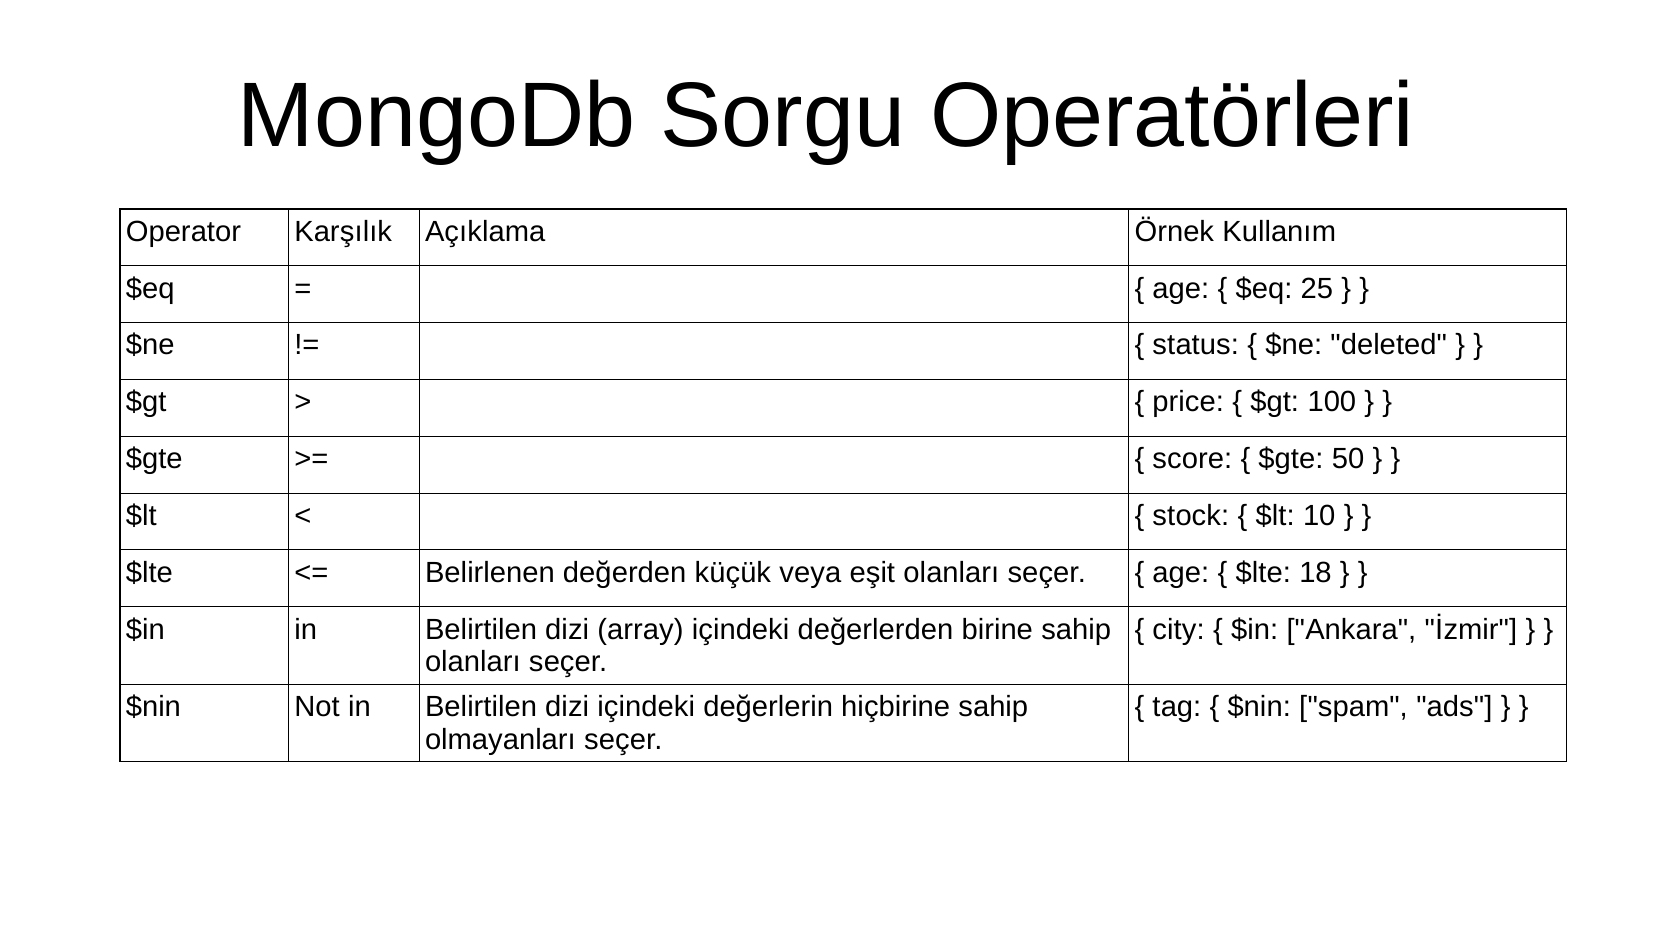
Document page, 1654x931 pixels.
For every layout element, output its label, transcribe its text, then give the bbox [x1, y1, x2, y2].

table_cell $ne [121, 323, 288, 379]
table_cell Belirtilen dizi içindeki değerlerin hiçbirine sahip olmayanları seçer. [420, 685, 1128, 761]
table_cell [420, 323, 1128, 379]
table_header Örnek Kullanım [1129, 210, 1566, 265]
table_cell $eq [121, 266, 288, 322]
table_cell { status: { $ne: "deleted" } } [1129, 323, 1566, 379]
table_header Operator [121, 210, 288, 265]
table_cell >= [289, 437, 419, 493]
table_cell { stock: { $lt: 10 } } [1129, 494, 1566, 549]
table_cell { tag: { $nin: ["spam", "ads"] } } [1129, 685, 1566, 761]
table_cell [420, 437, 1128, 493]
table_cell Belirlenen değerden küçük veya eşit olanları seçer. [420, 550, 1128, 606]
table_cell [420, 266, 1128, 322]
table_header Açıklama [420, 210, 1128, 265]
table_cell $nin [121, 685, 288, 761]
table_cell <= [289, 550, 419, 606]
table_cell != [289, 323, 419, 379]
table_cell $gt [121, 380, 288, 436]
table_cell { city: { $in: ["Ankara", "İzmir"] } } [1129, 607, 1566, 684]
table_cell { age: { $lte: 18 } } [1129, 550, 1566, 606]
table_cell [420, 380, 1128, 436]
table_cell Belirtilen dizi (array) içindeki değerlerden birine sahip olanları seçer. [420, 607, 1128, 684]
table_cell > [289, 380, 419, 436]
table_cell { score: { $gte: 50 } } [1129, 437, 1566, 493]
table_cell { price: { $gt: 100 } } [1129, 380, 1566, 436]
title MongoDb Sorgu Operatörleri [82, 37, 1571, 193]
table_cell $lte [121, 550, 288, 606]
table_cell $gte [121, 437, 288, 493]
table_cell $in [121, 607, 288, 684]
table_cell [420, 494, 1128, 549]
table_header Karşılık [289, 210, 419, 265]
table_cell $lt [121, 494, 288, 549]
table_cell < [289, 494, 419, 549]
table_cell = [289, 266, 419, 322]
table_cell Not in [289, 685, 419, 761]
table_cell in [289, 607, 419, 684]
table_cell { age: { $eq: 25 } } [1129, 266, 1566, 322]
